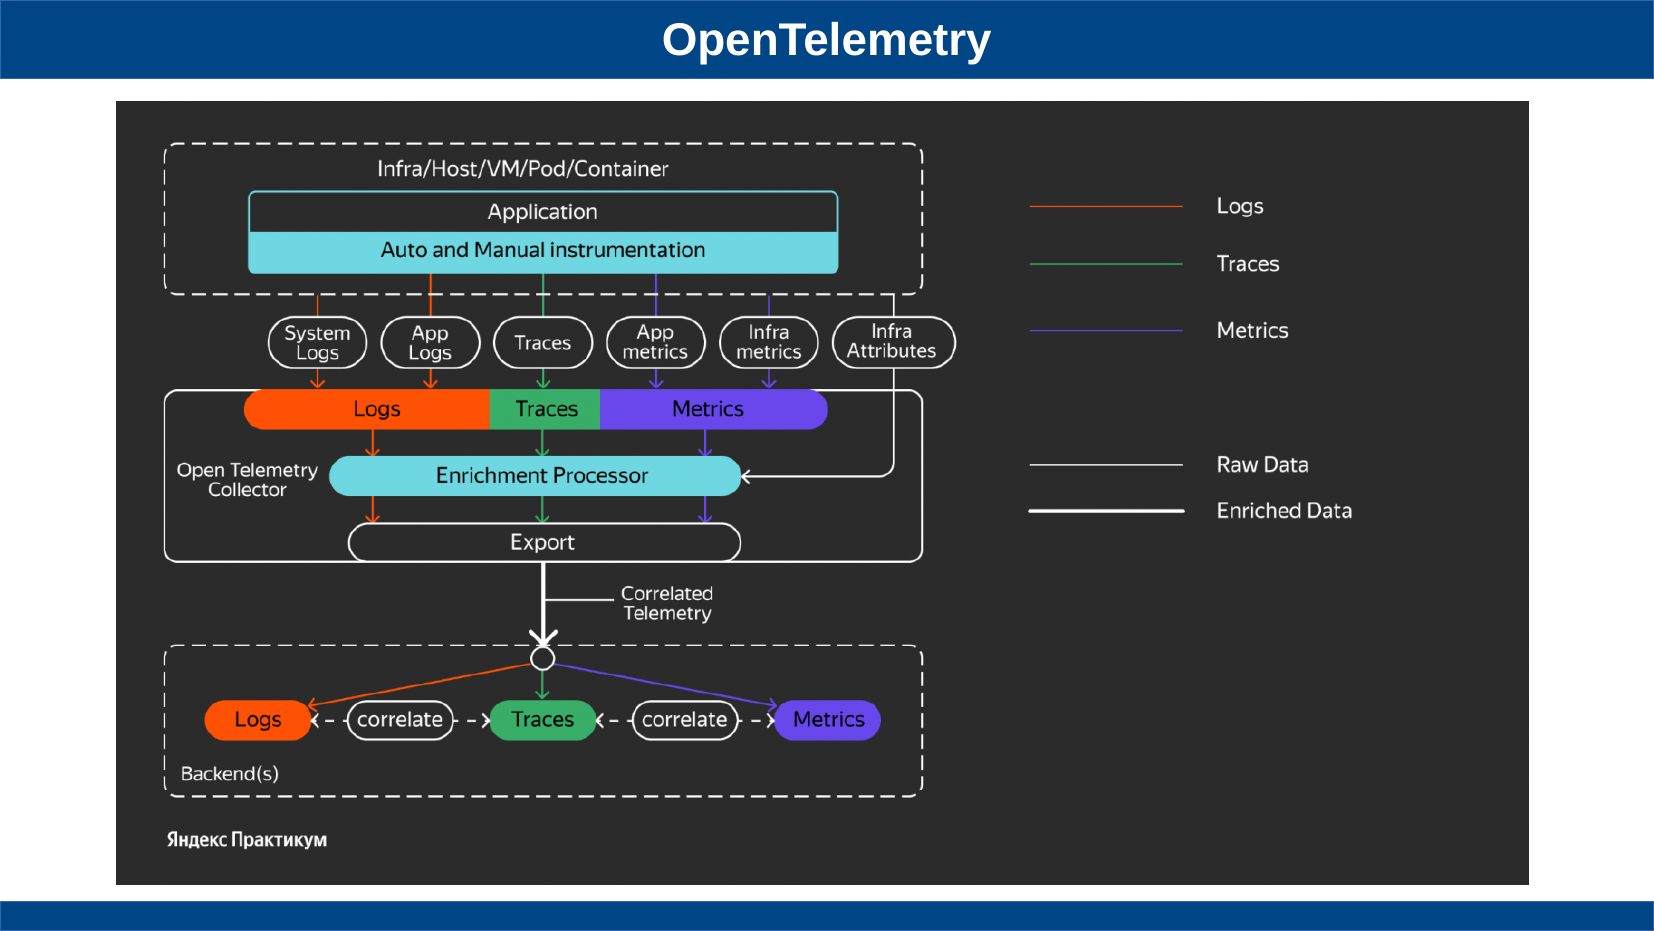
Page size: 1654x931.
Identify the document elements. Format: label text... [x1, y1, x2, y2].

picture [116, 101, 1529, 886]
title OpenTelemetry [0, 0, 1654, 79]
